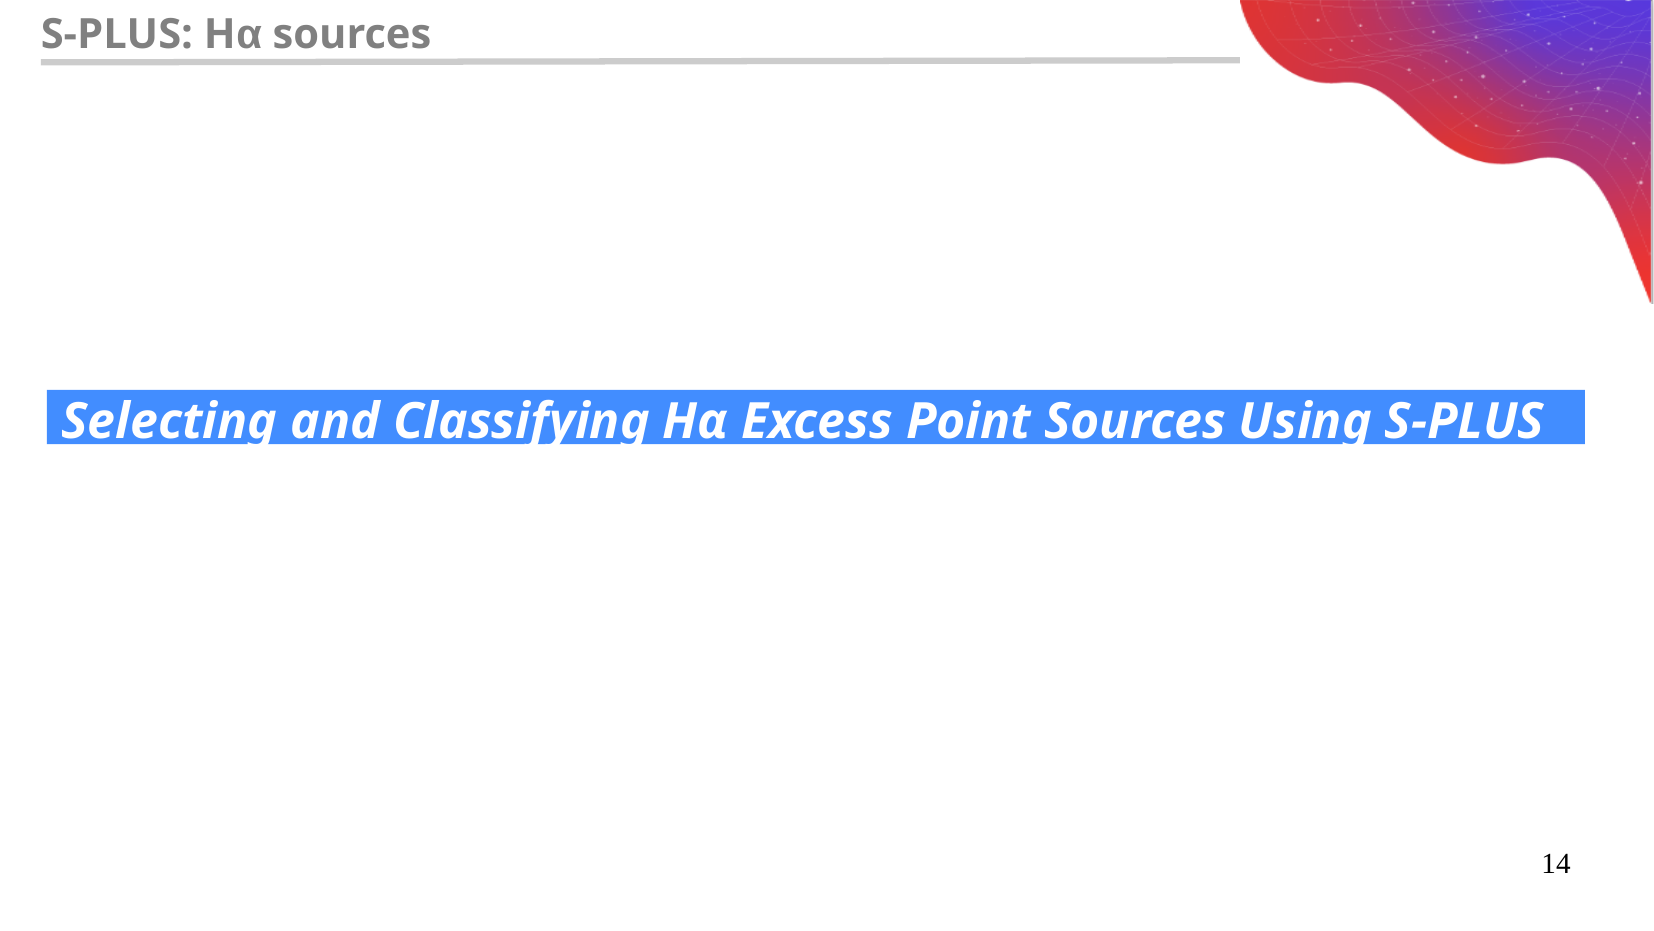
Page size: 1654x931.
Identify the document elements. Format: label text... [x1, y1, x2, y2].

picture [1240, 0, 1654, 304]
text_box S-PLUS: Hα sources [26, 0, 891, 98]
text_box Selecting and Classifying Hα Excess Point Sources Using S-PLUS [46, 389, 1585, 445]
